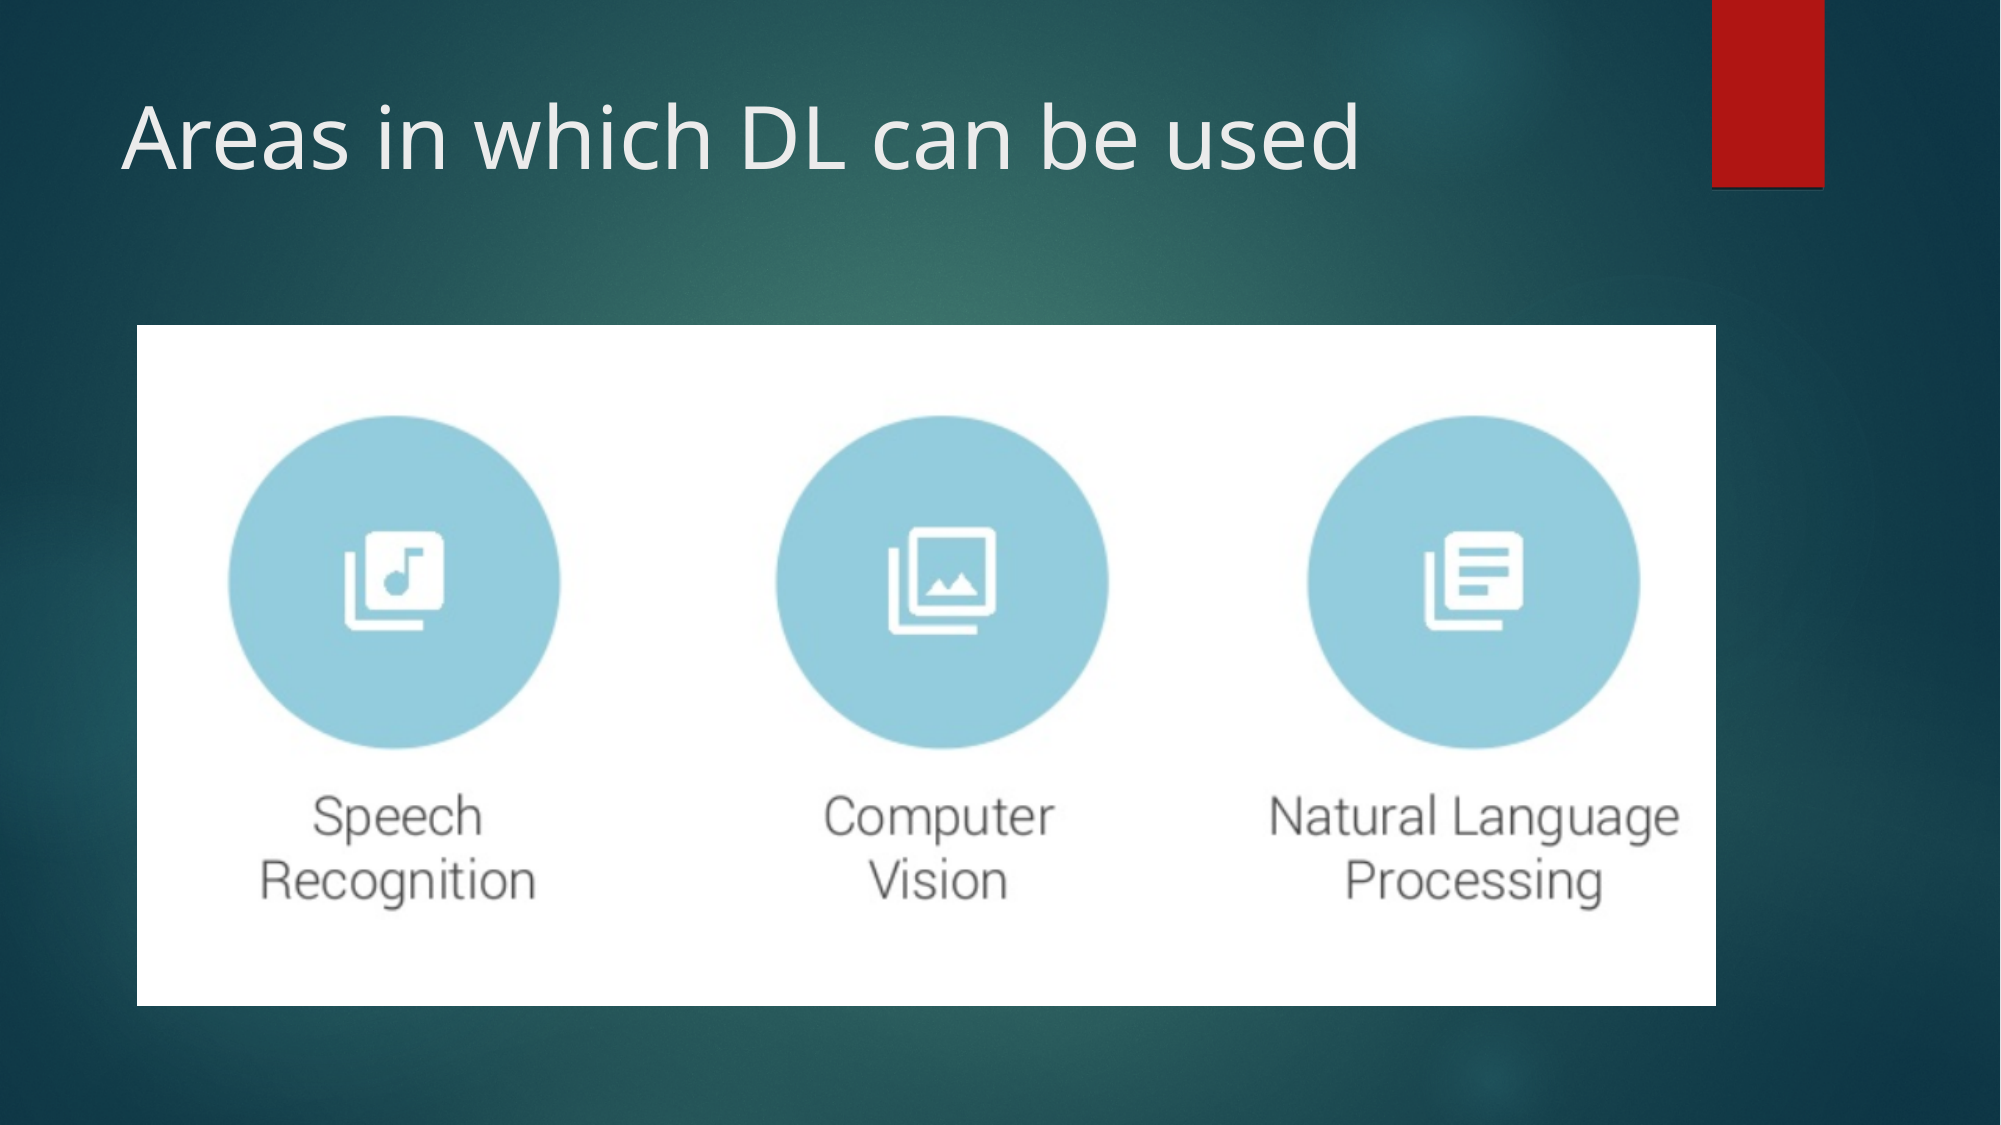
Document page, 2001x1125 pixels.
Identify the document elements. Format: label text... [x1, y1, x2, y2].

picture [0, 0, 2001, 1125]
title Areas in which DL can be used [106, 74, 1649, 304]
